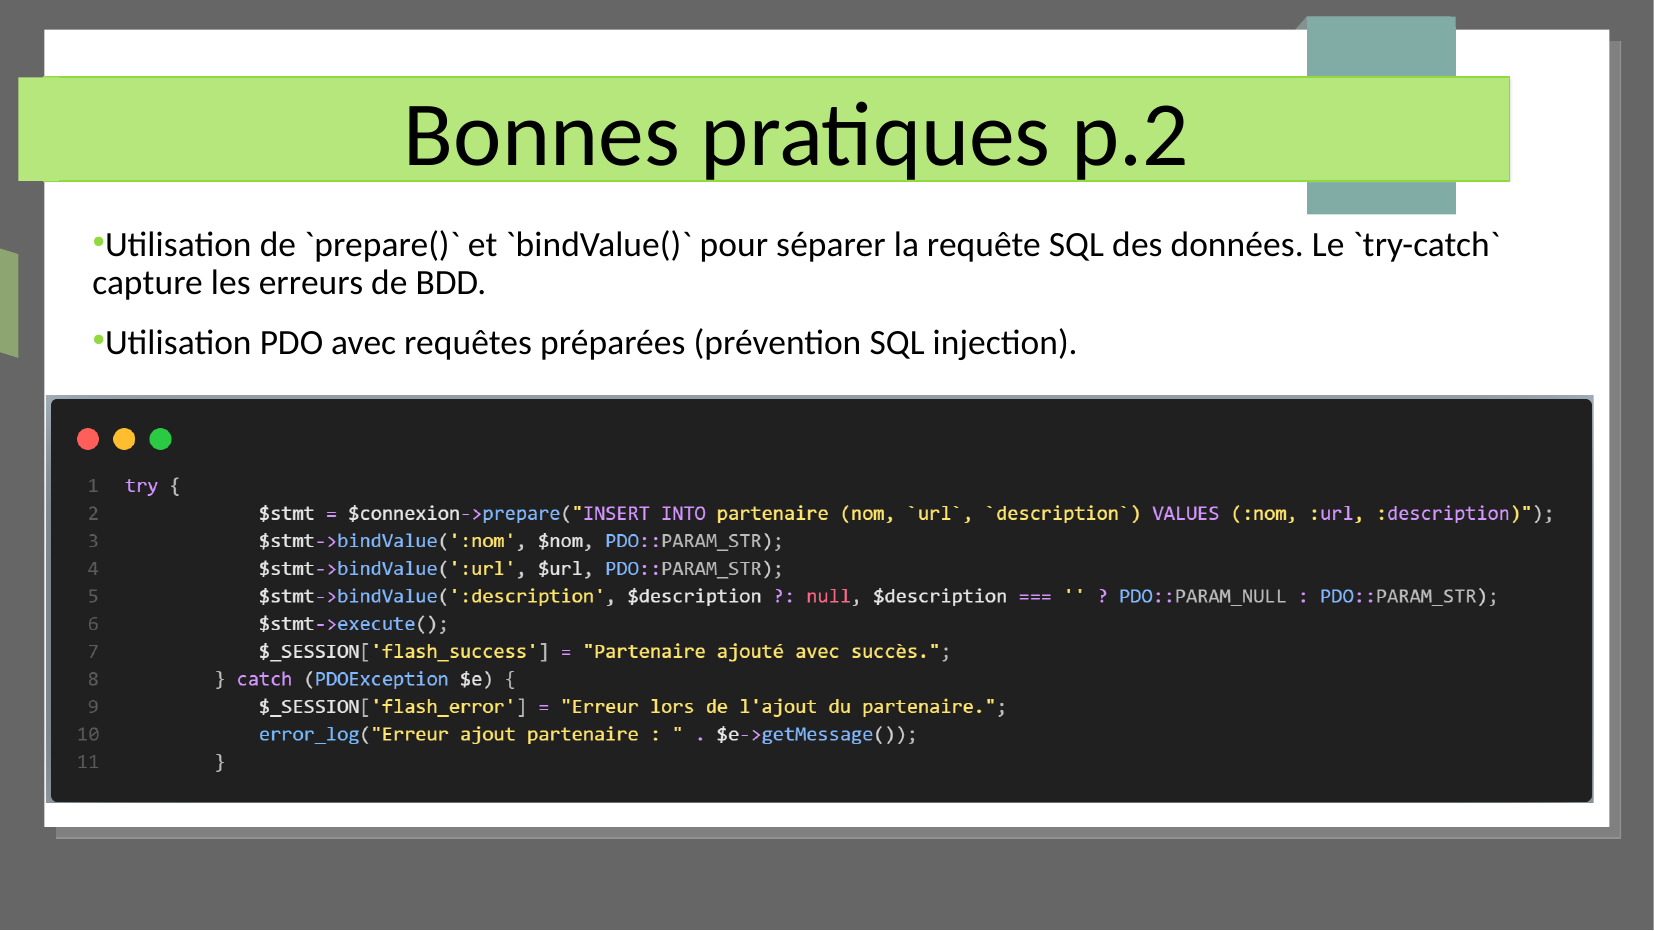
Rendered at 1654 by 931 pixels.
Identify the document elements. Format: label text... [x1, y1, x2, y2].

list Utilisation de `prepare()` et `bindValue()` pour séparer la requête SQL des données. Le `try-catch` capture les erreurs de BDD. Utilisation PDO avec requêtes préparées (prévention SQL injection). [92, 156, 1563, 363]
title Bonnes pratiques p.2 [88, 73, 1506, 178]
picture [45, 395, 1594, 803]
